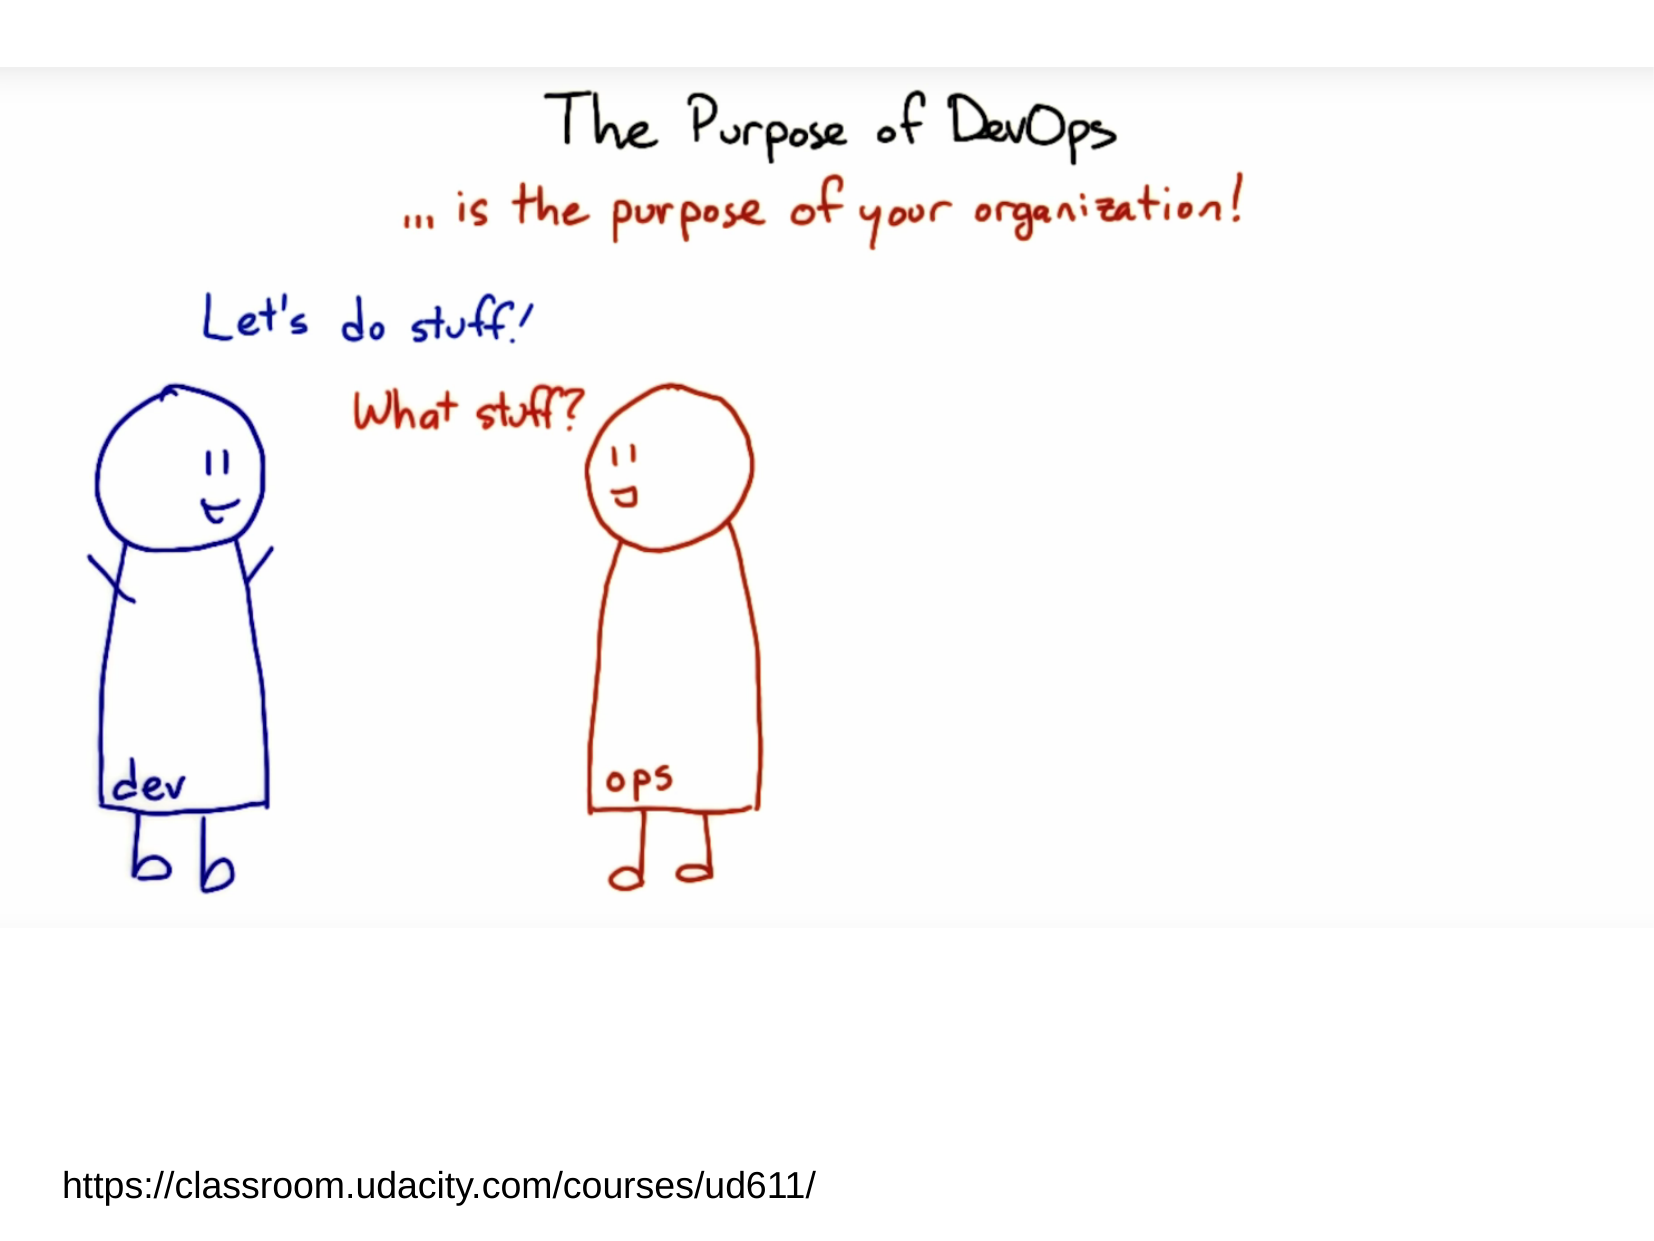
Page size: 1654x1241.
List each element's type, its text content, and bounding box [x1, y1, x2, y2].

picture [0, 67, 1654, 928]
text_box https://classroom.udacity.com/courses/ud611/ [47, 1157, 1347, 1241]
